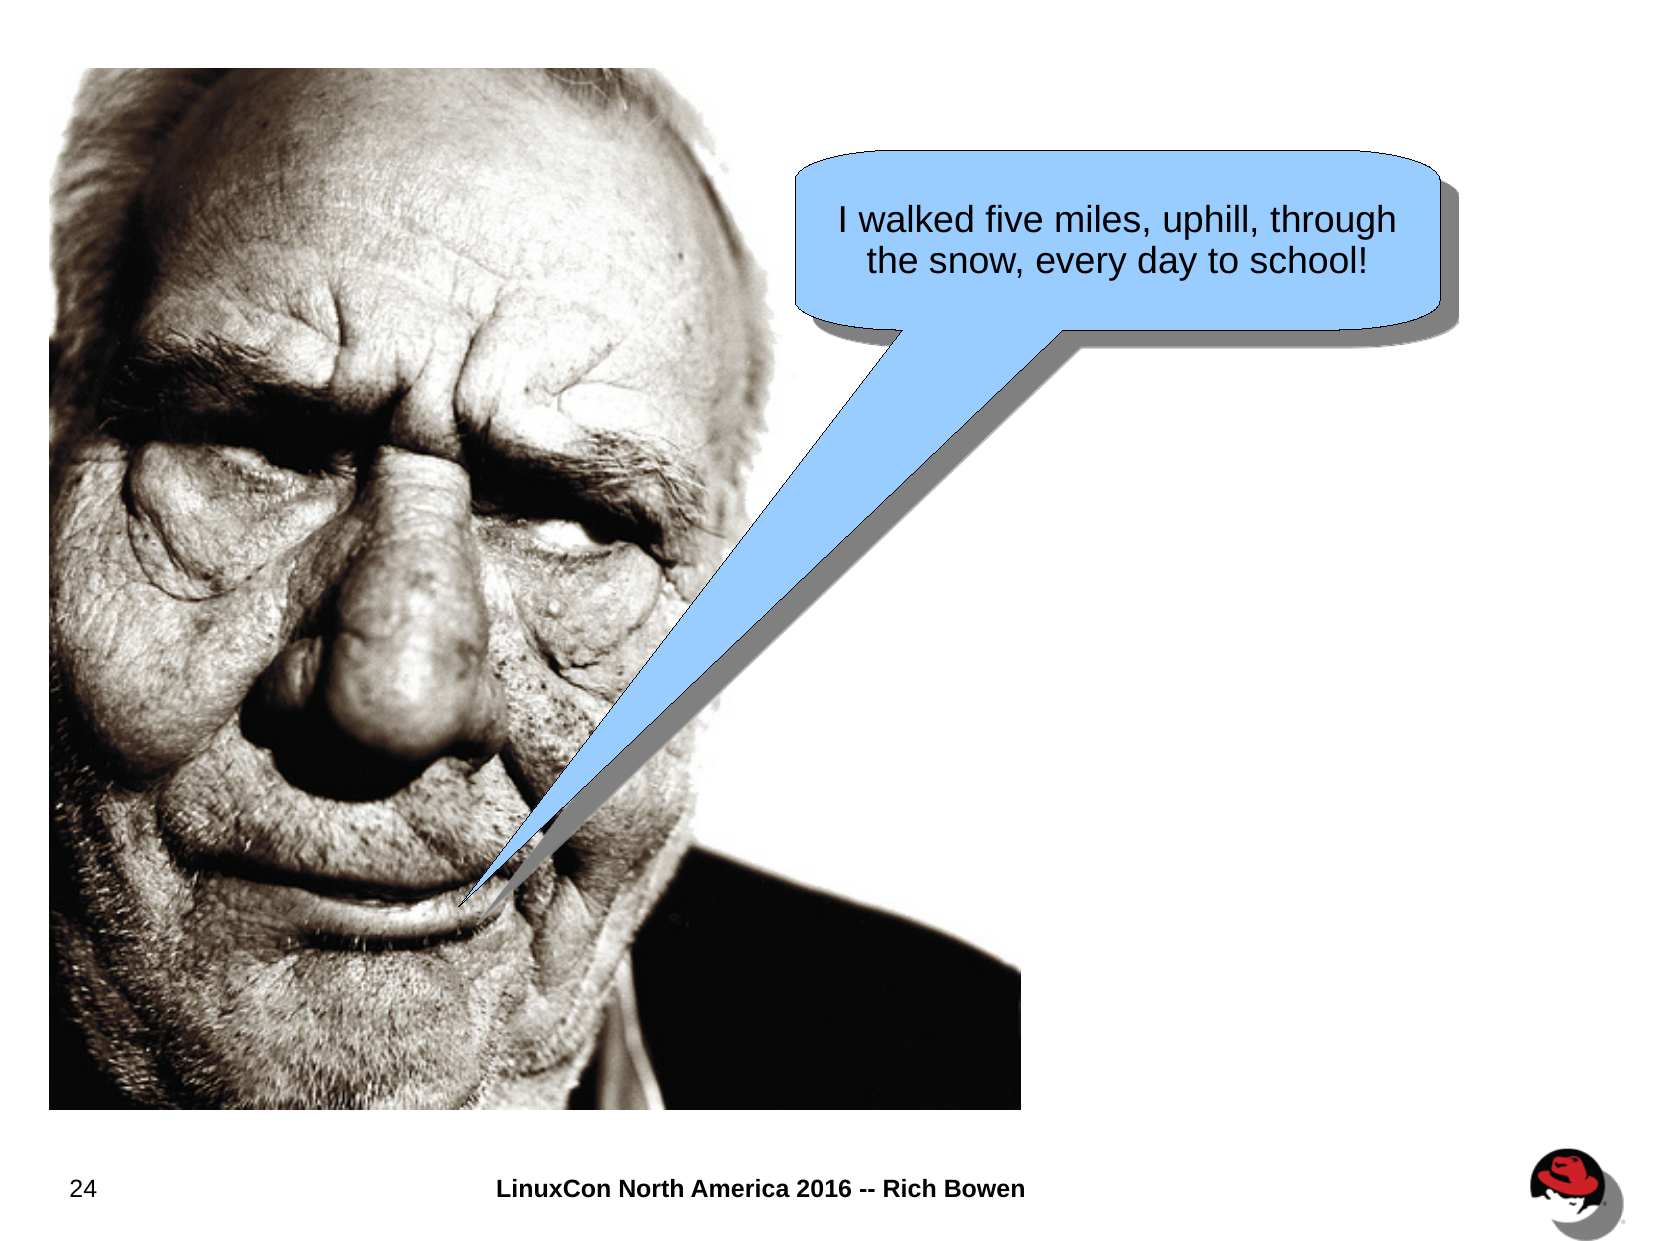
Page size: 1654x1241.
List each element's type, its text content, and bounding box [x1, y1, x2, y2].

picture [1529, 1146, 1613, 1224]
picture [49, 68, 1021, 1111]
text_box I walked five miles, uphill, through the snow, every day to school! [458, 150, 1441, 907]
